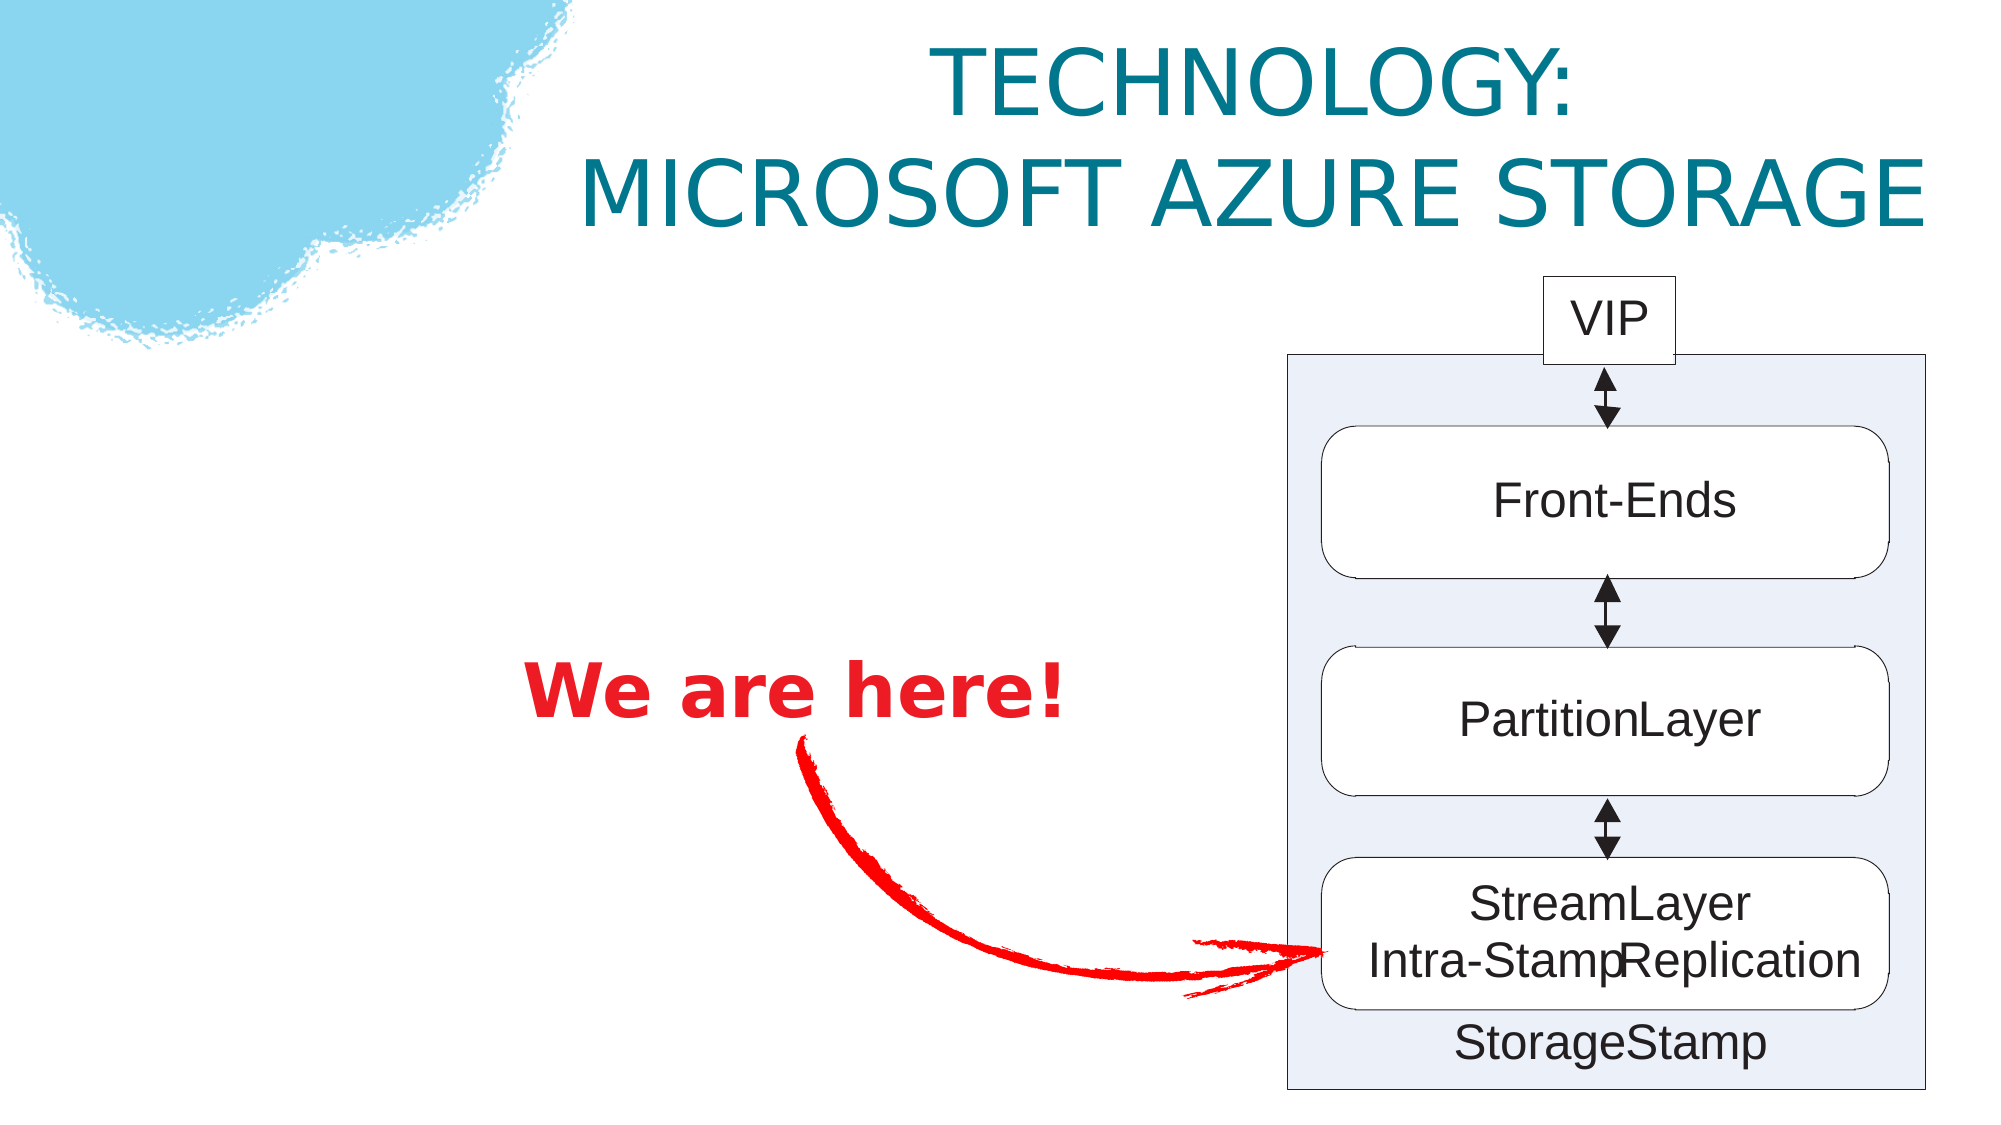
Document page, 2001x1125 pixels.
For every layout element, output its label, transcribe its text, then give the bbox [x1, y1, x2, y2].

text_box Technology: Microsoft Azure Storage [509, 0, 2000, 252]
text_box We are here! [507, 640, 1642, 743]
picture [774, 271, 1938, 1099]
